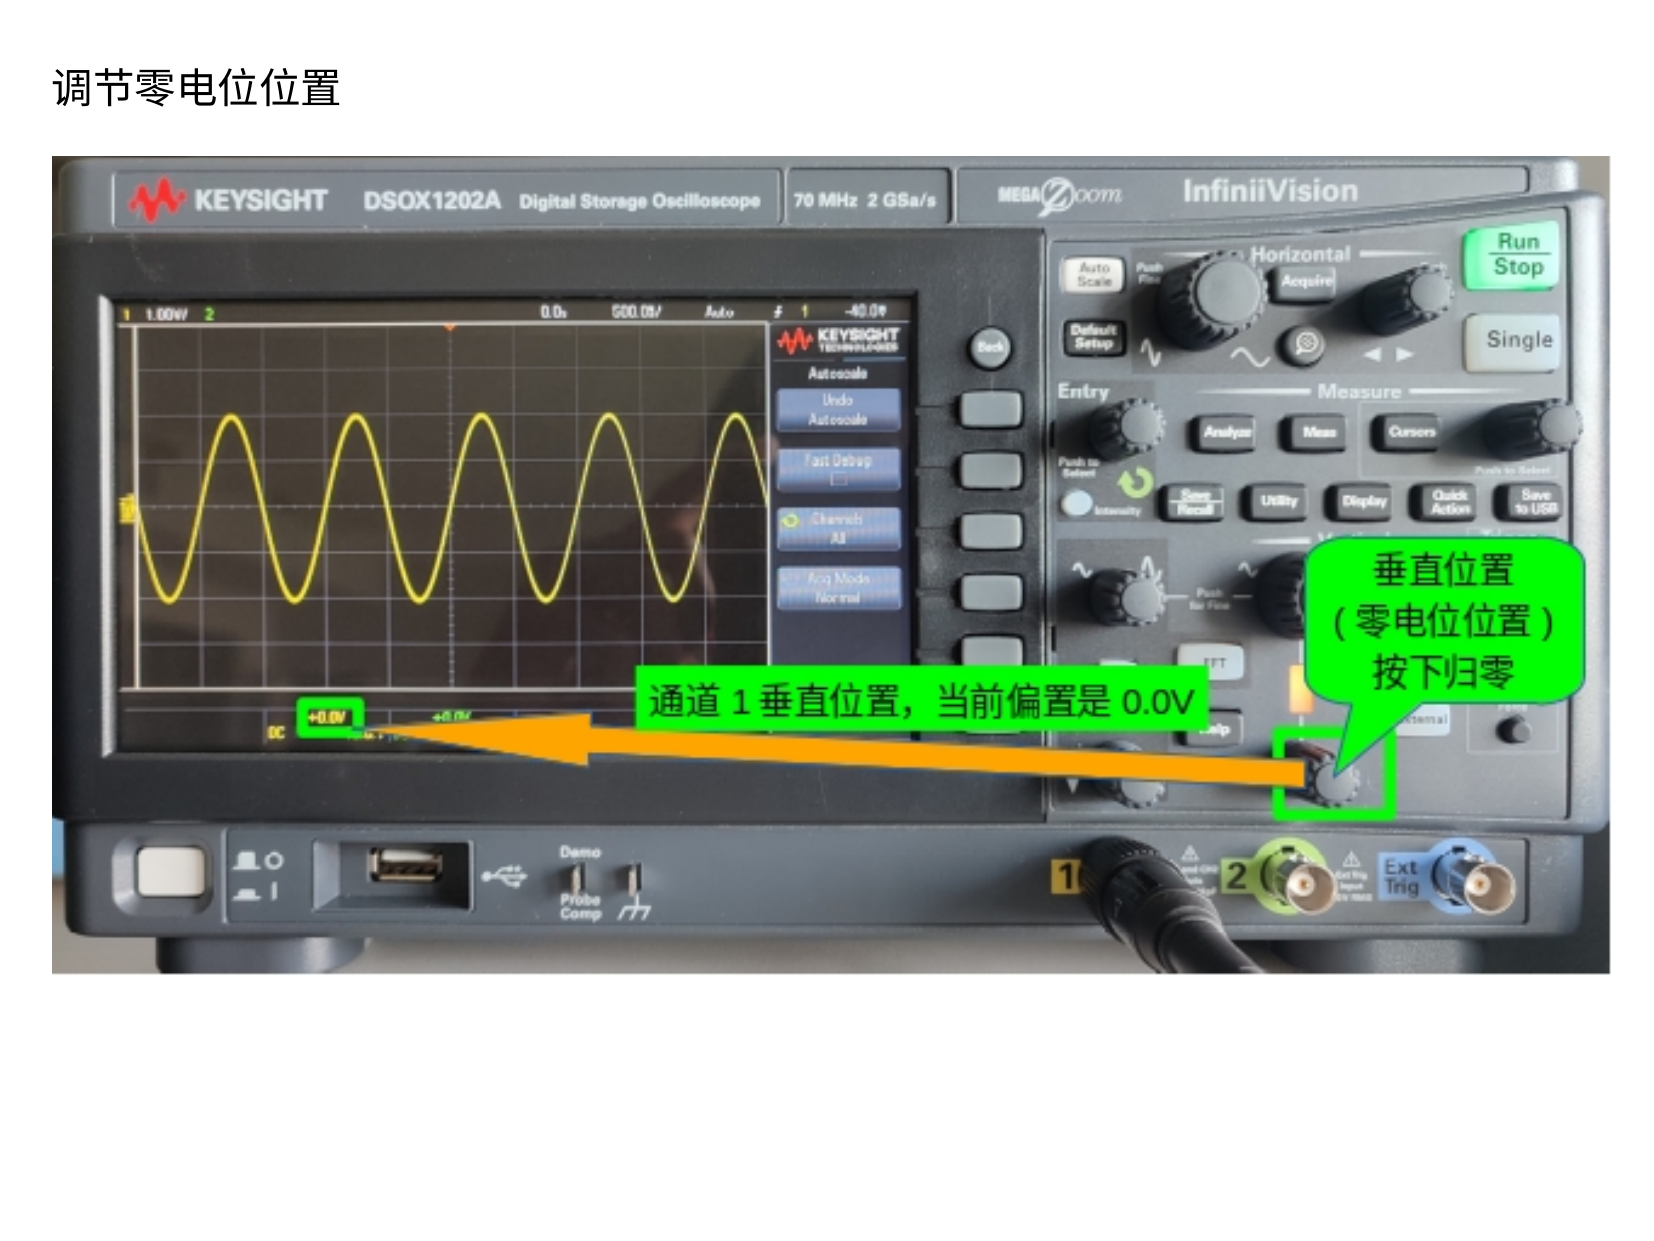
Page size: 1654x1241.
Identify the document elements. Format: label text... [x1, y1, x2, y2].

picture [52, 156, 1613, 977]
text_box 调节零电位位置 [37, 47, 456, 131]
